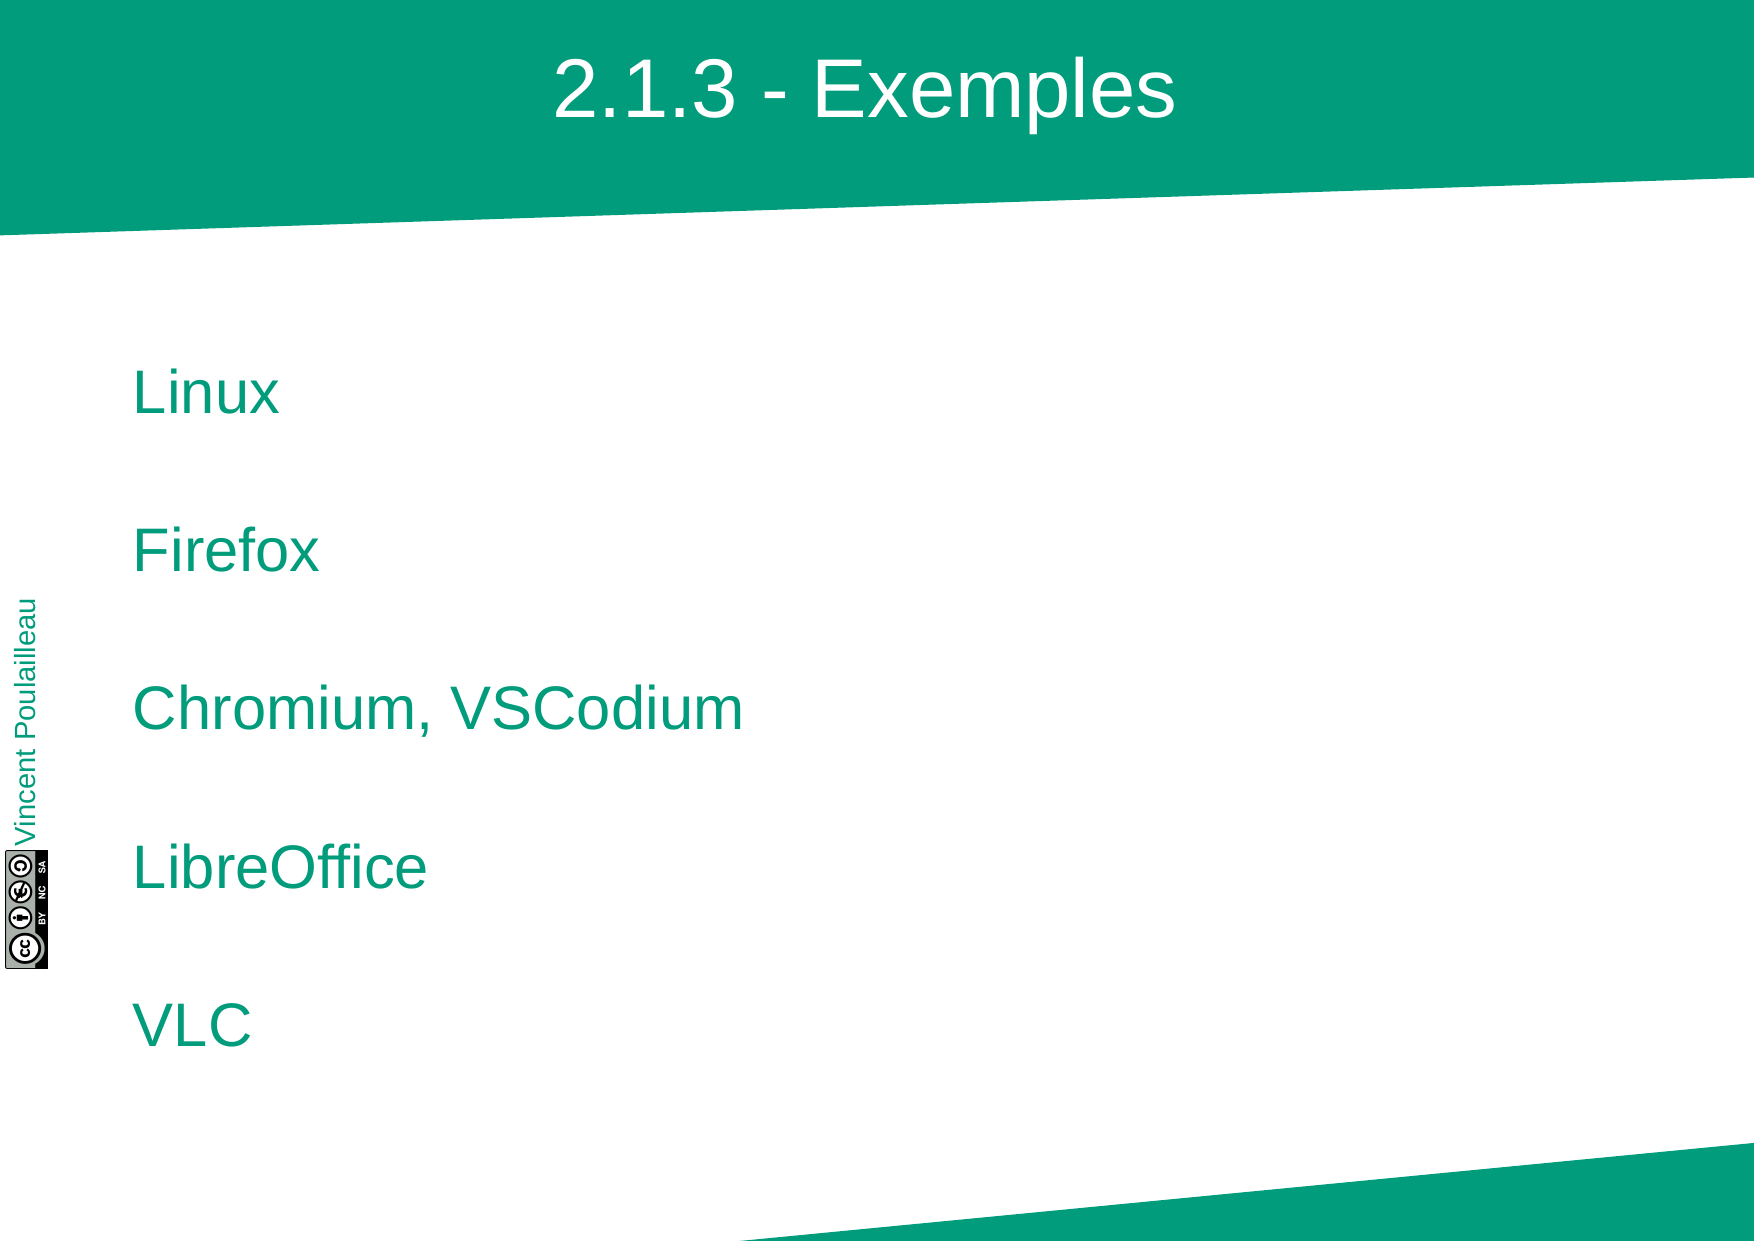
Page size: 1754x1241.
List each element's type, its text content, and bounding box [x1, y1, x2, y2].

picture [5, 850, 48, 969]
text_box © 2019 Vincent Poulailleau [1, 448, 61, 1099]
text_box Linux Firefox Chromium, VSCodium LibreOffice VLC [0, 178, 1754, 1241]
text_box 2.1.3 - Exemples [0, 0, 1754, 178]
